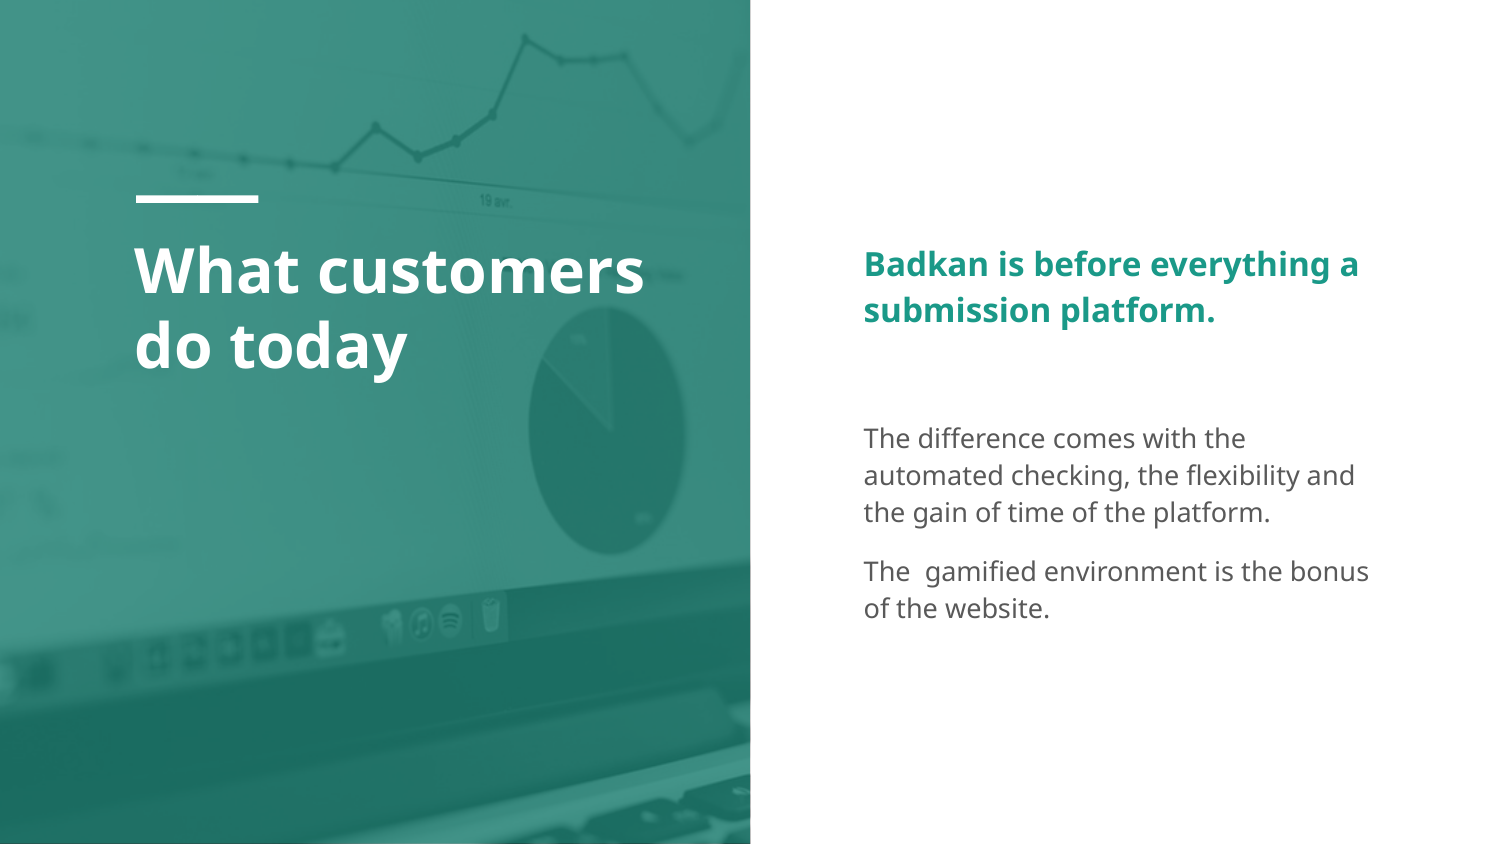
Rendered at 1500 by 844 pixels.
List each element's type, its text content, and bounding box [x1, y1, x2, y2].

list Badkan is before everything a submission platform. The difference comes with the automated checking, the flexibility and the gain of time of the platform. The gamified environment is the bonus of the website. [848, 221, 1403, 719]
title What customers do today [119, 216, 662, 494]
